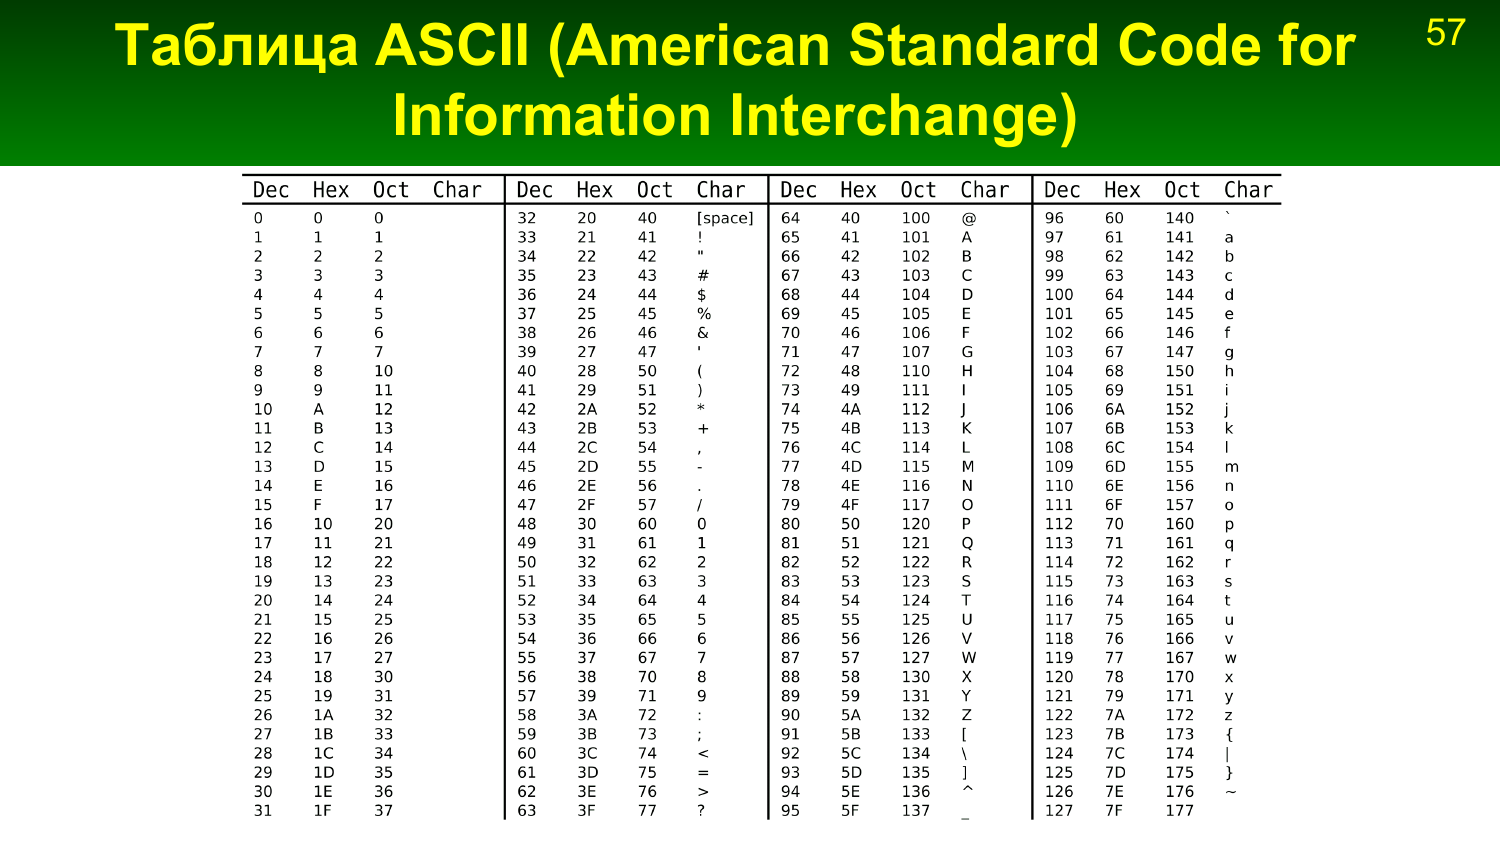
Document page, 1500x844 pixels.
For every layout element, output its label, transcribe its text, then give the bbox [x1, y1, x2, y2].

picture [218, 165, 1282, 825]
title Таблица ASCII (American Standard Code for Information Interchange) [47, 0, 1426, 155]
